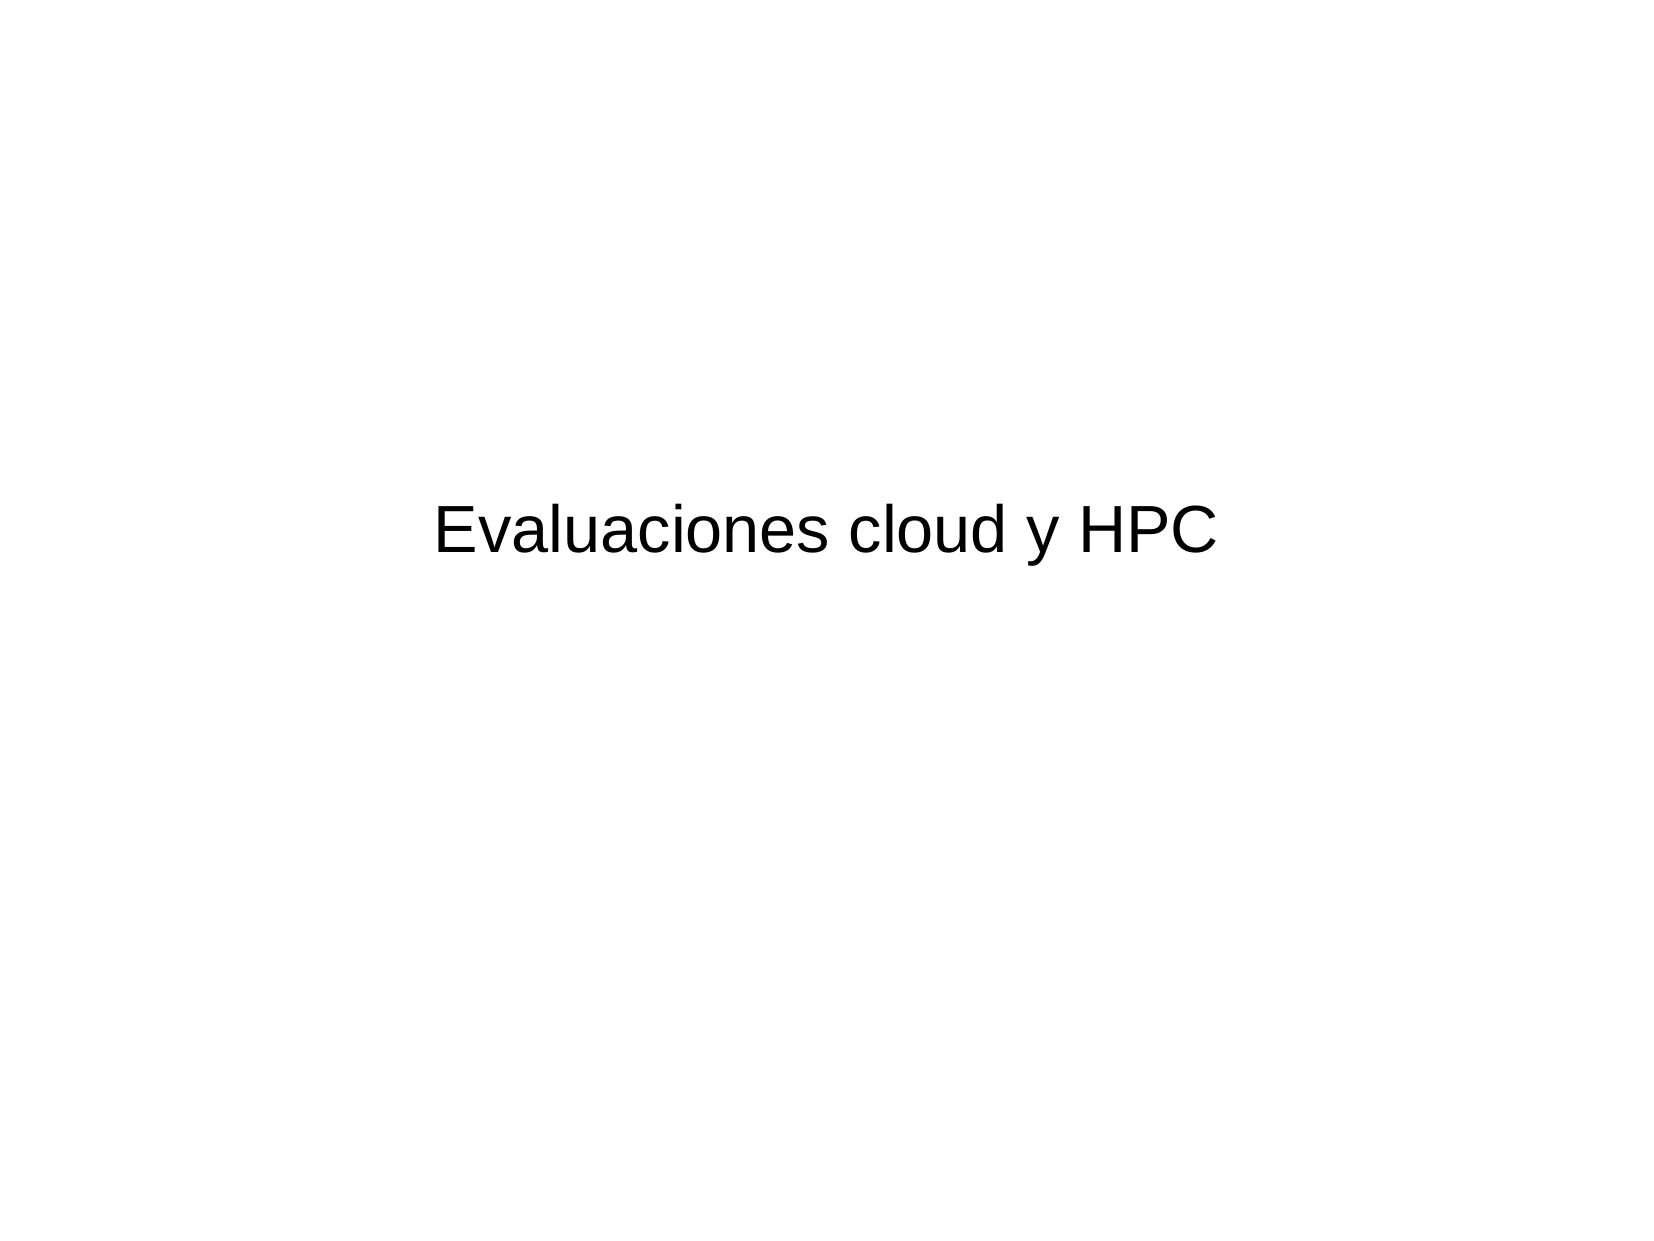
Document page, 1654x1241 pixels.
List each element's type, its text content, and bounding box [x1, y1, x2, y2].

subtitle Evaluaciones cloud y HPC [82, 49, 1571, 1010]
